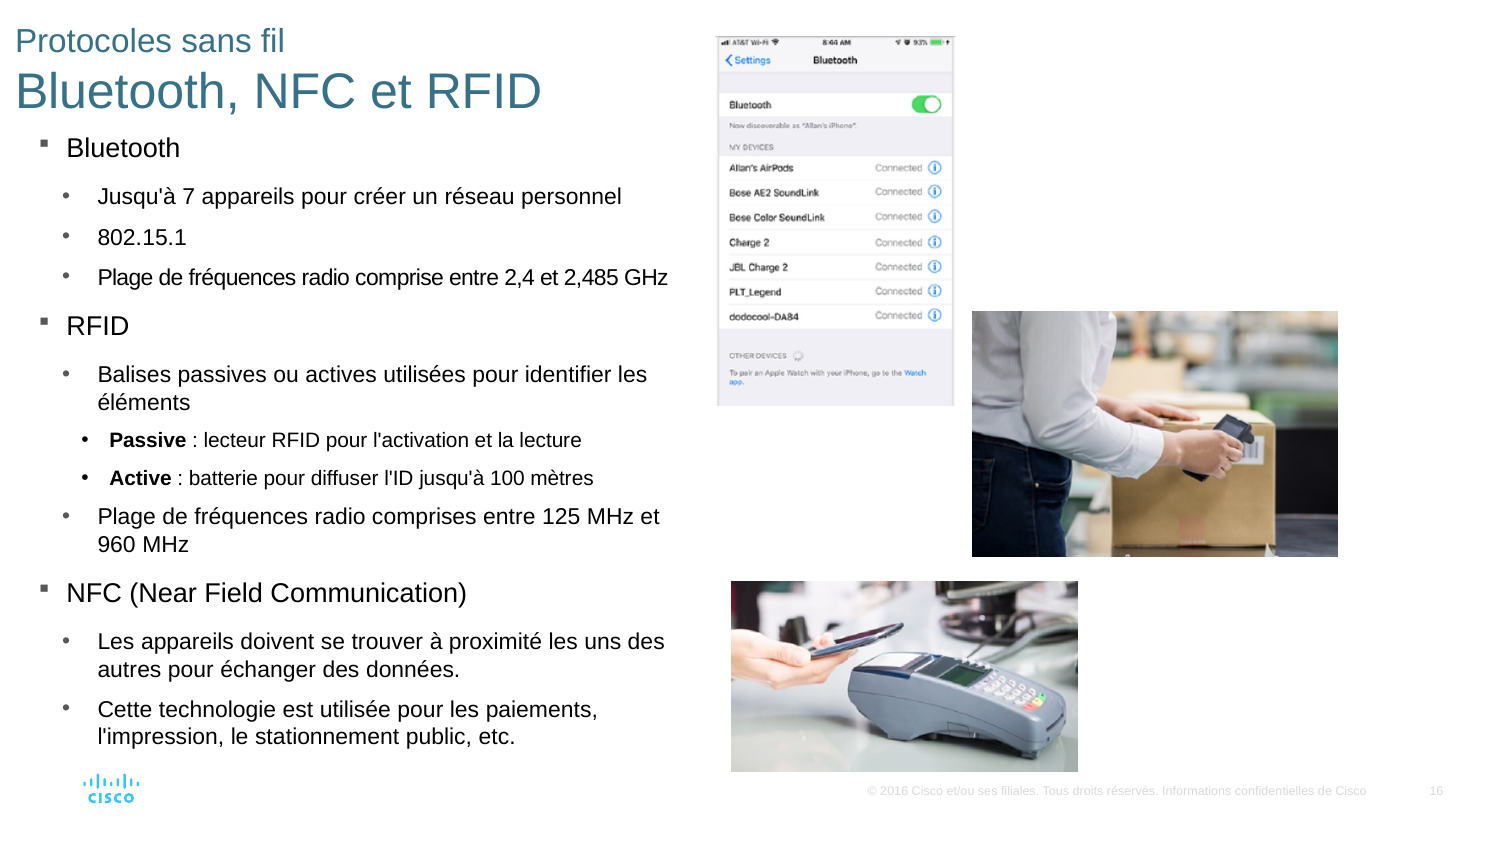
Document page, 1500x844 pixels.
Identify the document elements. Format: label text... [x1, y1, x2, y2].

picture [731, 581, 1078, 772]
picture [972, 311, 1338, 558]
picture [715, 36, 956, 406]
title Protocoles sans fil Bluetooth, NFC et RFID [0, 6, 707, 131]
list Bluetooth Jusqu'à 7 appareils pour créer un réseau personnel 802.15.1 Plage de fréquences radio comprise entre 2,4 et 2,485 GHz RFID Balises passives ou actives utilisées pour identifier les éléments Passive : lecteur RFID pour l'activation et la lecture Active : batterie pour diffuser l'ID jusqu'à 100 mètres Plage de fréquences radio comprises entre 125 MHz et 960 MHz NFC (Near Field Communication) Les appareils doivent se trouver à proximité les uns des autres pour échanger des données. Cette technologie est utilisée pour les paiements, l'impression, le stationnement public, etc. [23, 123, 707, 772]
